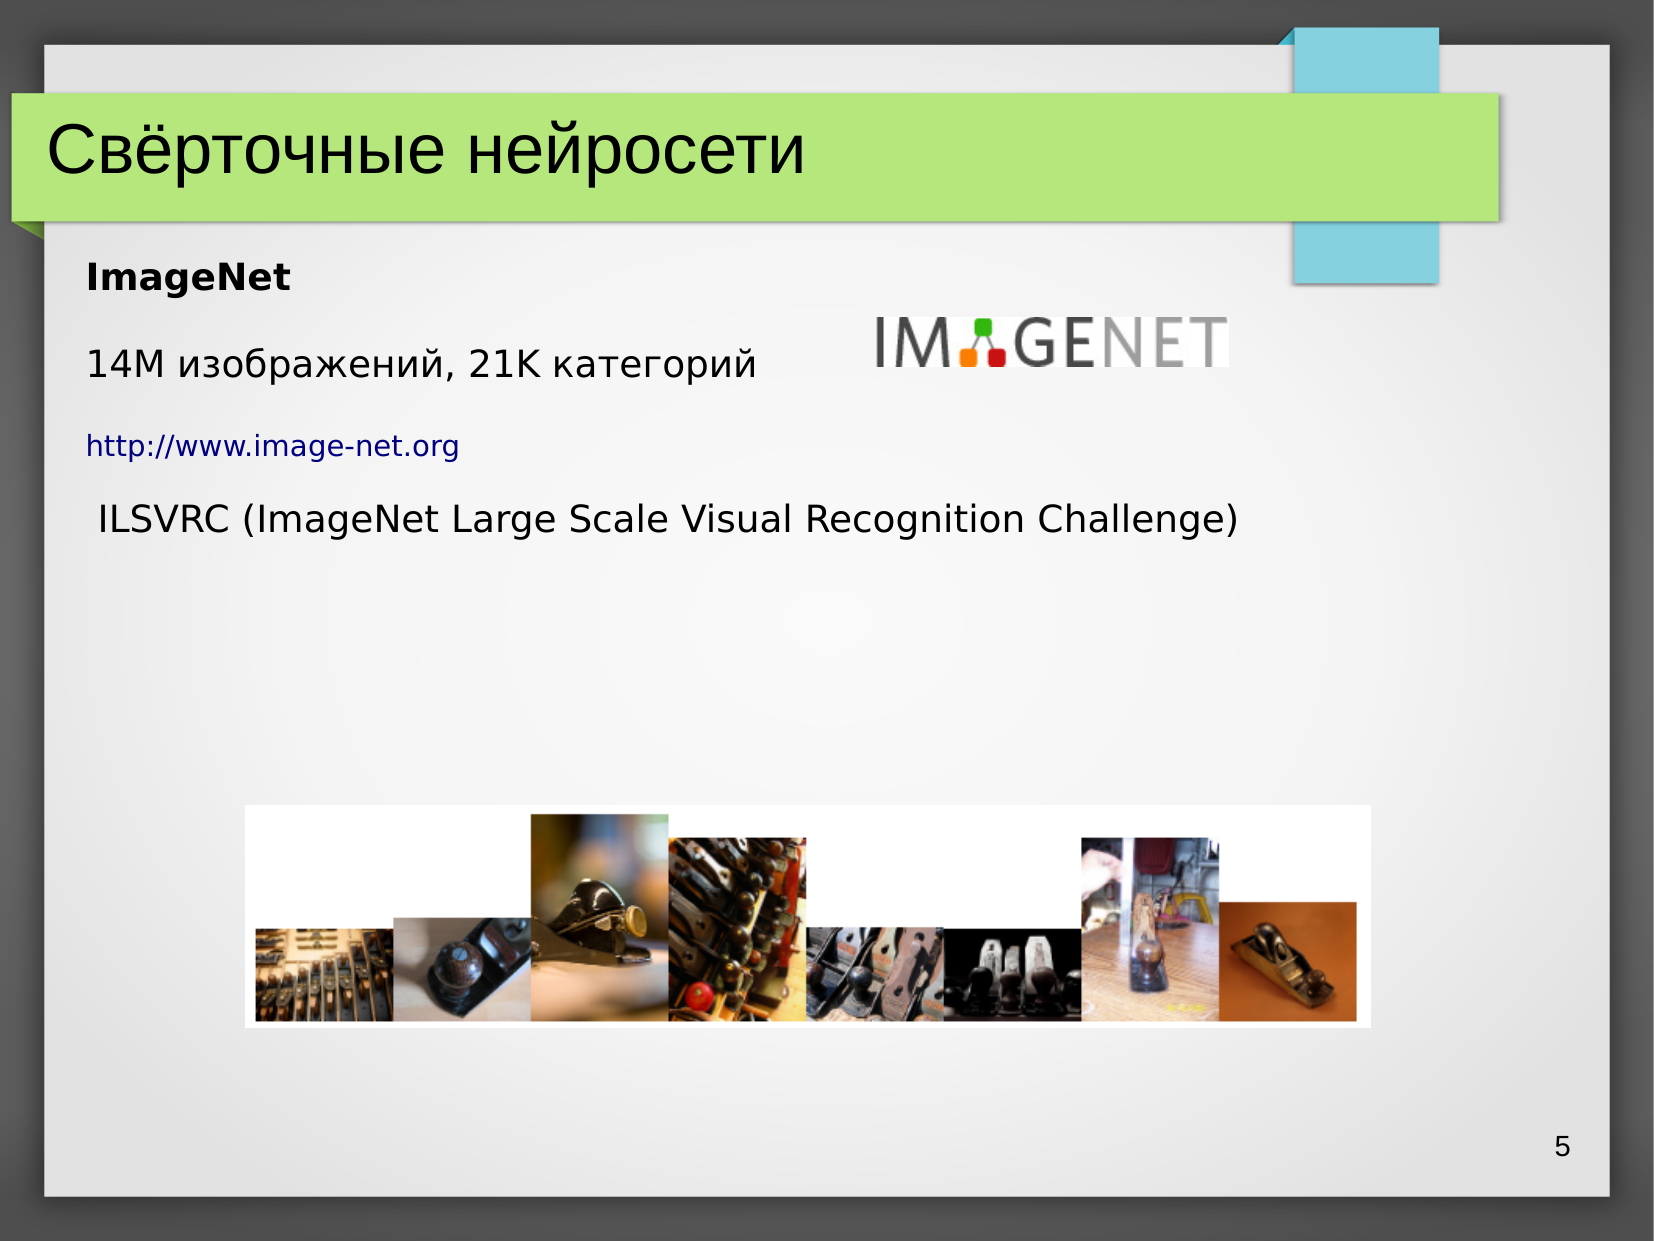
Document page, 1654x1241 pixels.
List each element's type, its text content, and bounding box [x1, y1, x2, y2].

text_box ImageNet 14M изображений, 21K категорий http://www.image-net.org ILSVRC (ImageNet Large Scale Visual Recognition Challenge) [70, 248, 1335, 549]
title Свёрточные нейросети [46, 109, 1499, 190]
picture [0, 0, 1654, 1241]
